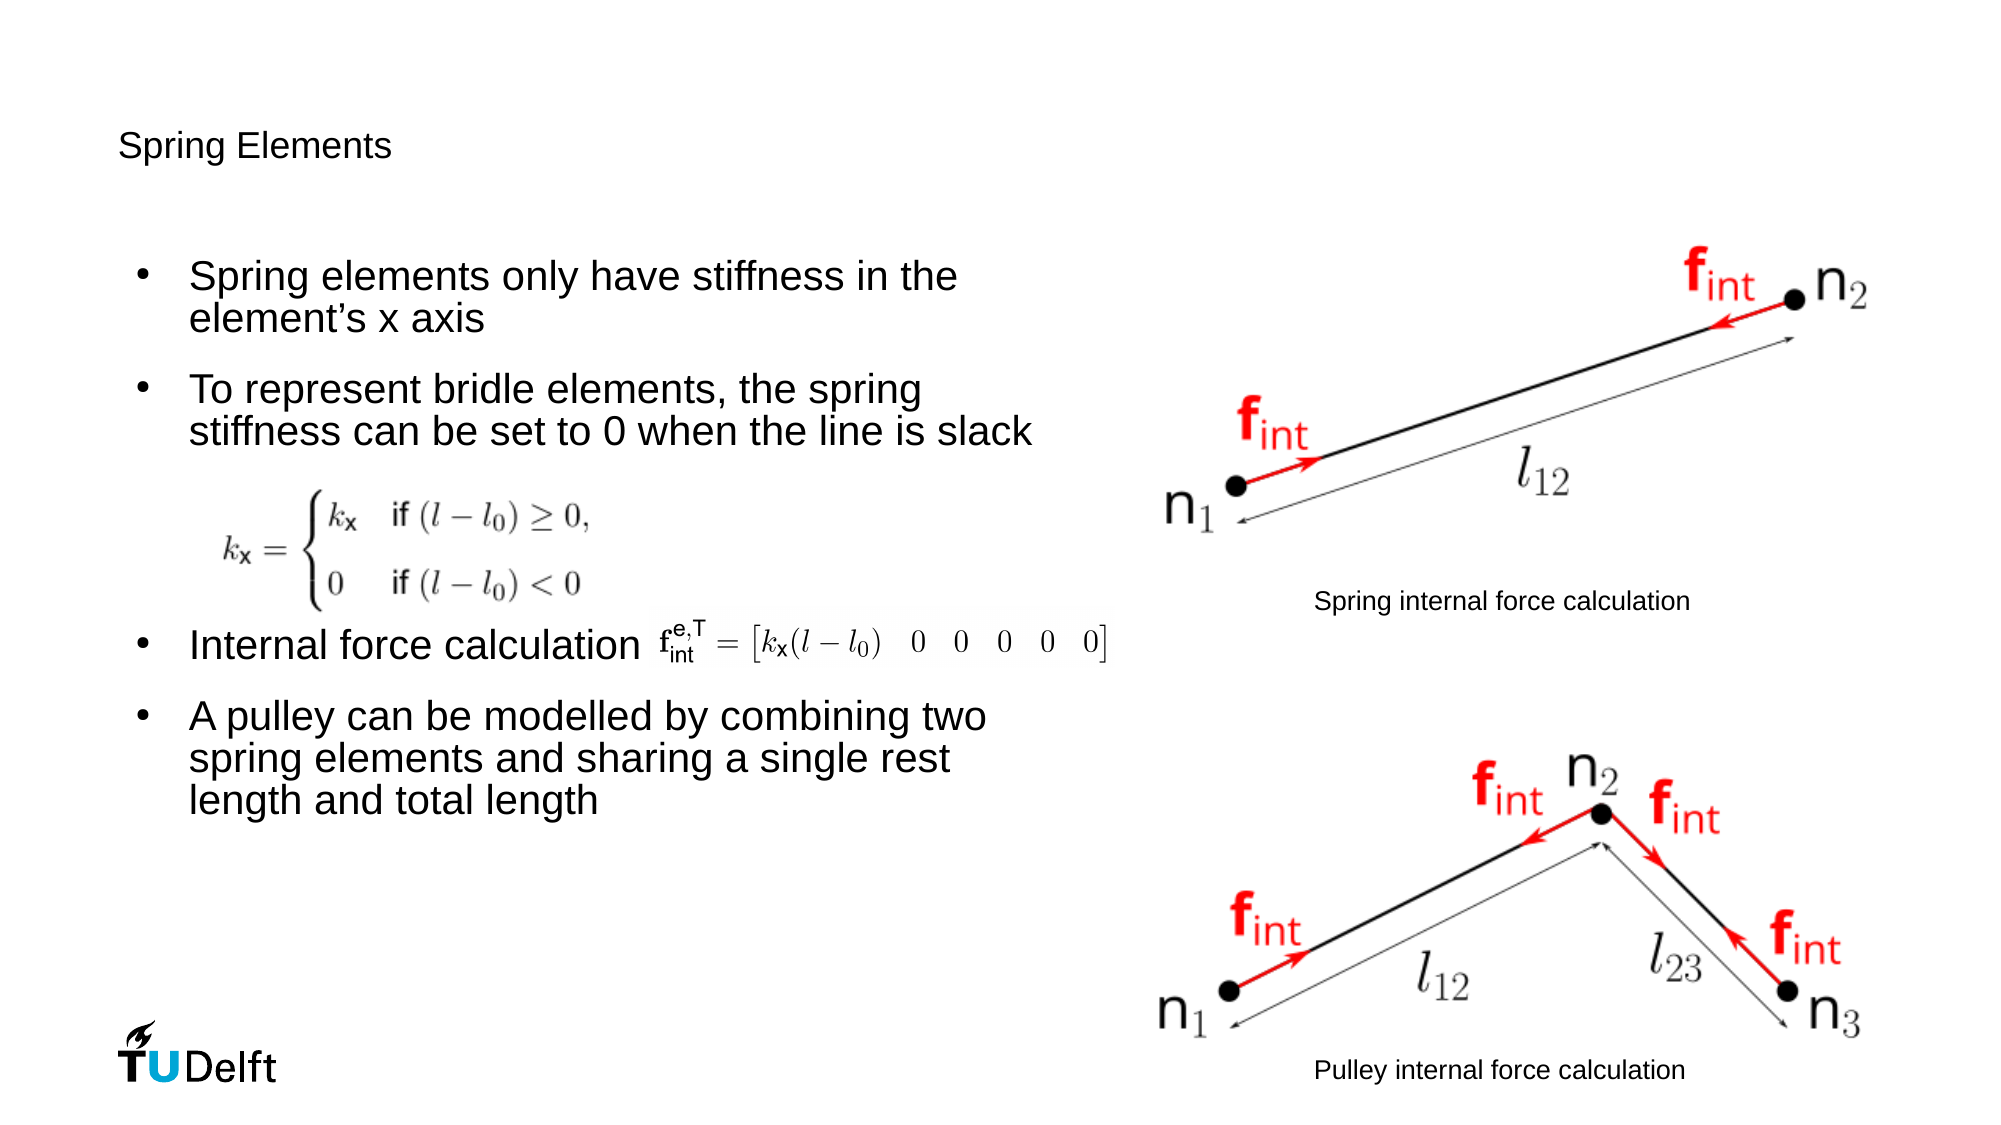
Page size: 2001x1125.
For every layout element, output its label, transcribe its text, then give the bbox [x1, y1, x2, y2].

picture [188, 474, 621, 621]
title Spring Elements [117, 118, 1040, 172]
text_box Pulley internal force calculation [1299, 1047, 1949, 1093]
text_box Spring internal force calculation [1299, 578, 1949, 624]
picture [1040, 118, 1979, 588]
list Spring elements only have stiffness in the element’s x axis To represent bridle elements, the spring stiffness can be set to 0 when the line is slack Internal force calculation A pulley can be modelled by combining two spring elements and sharing a single rest length and total length [117, 256, 1063, 985]
picture [649, 606, 1972, 1093]
